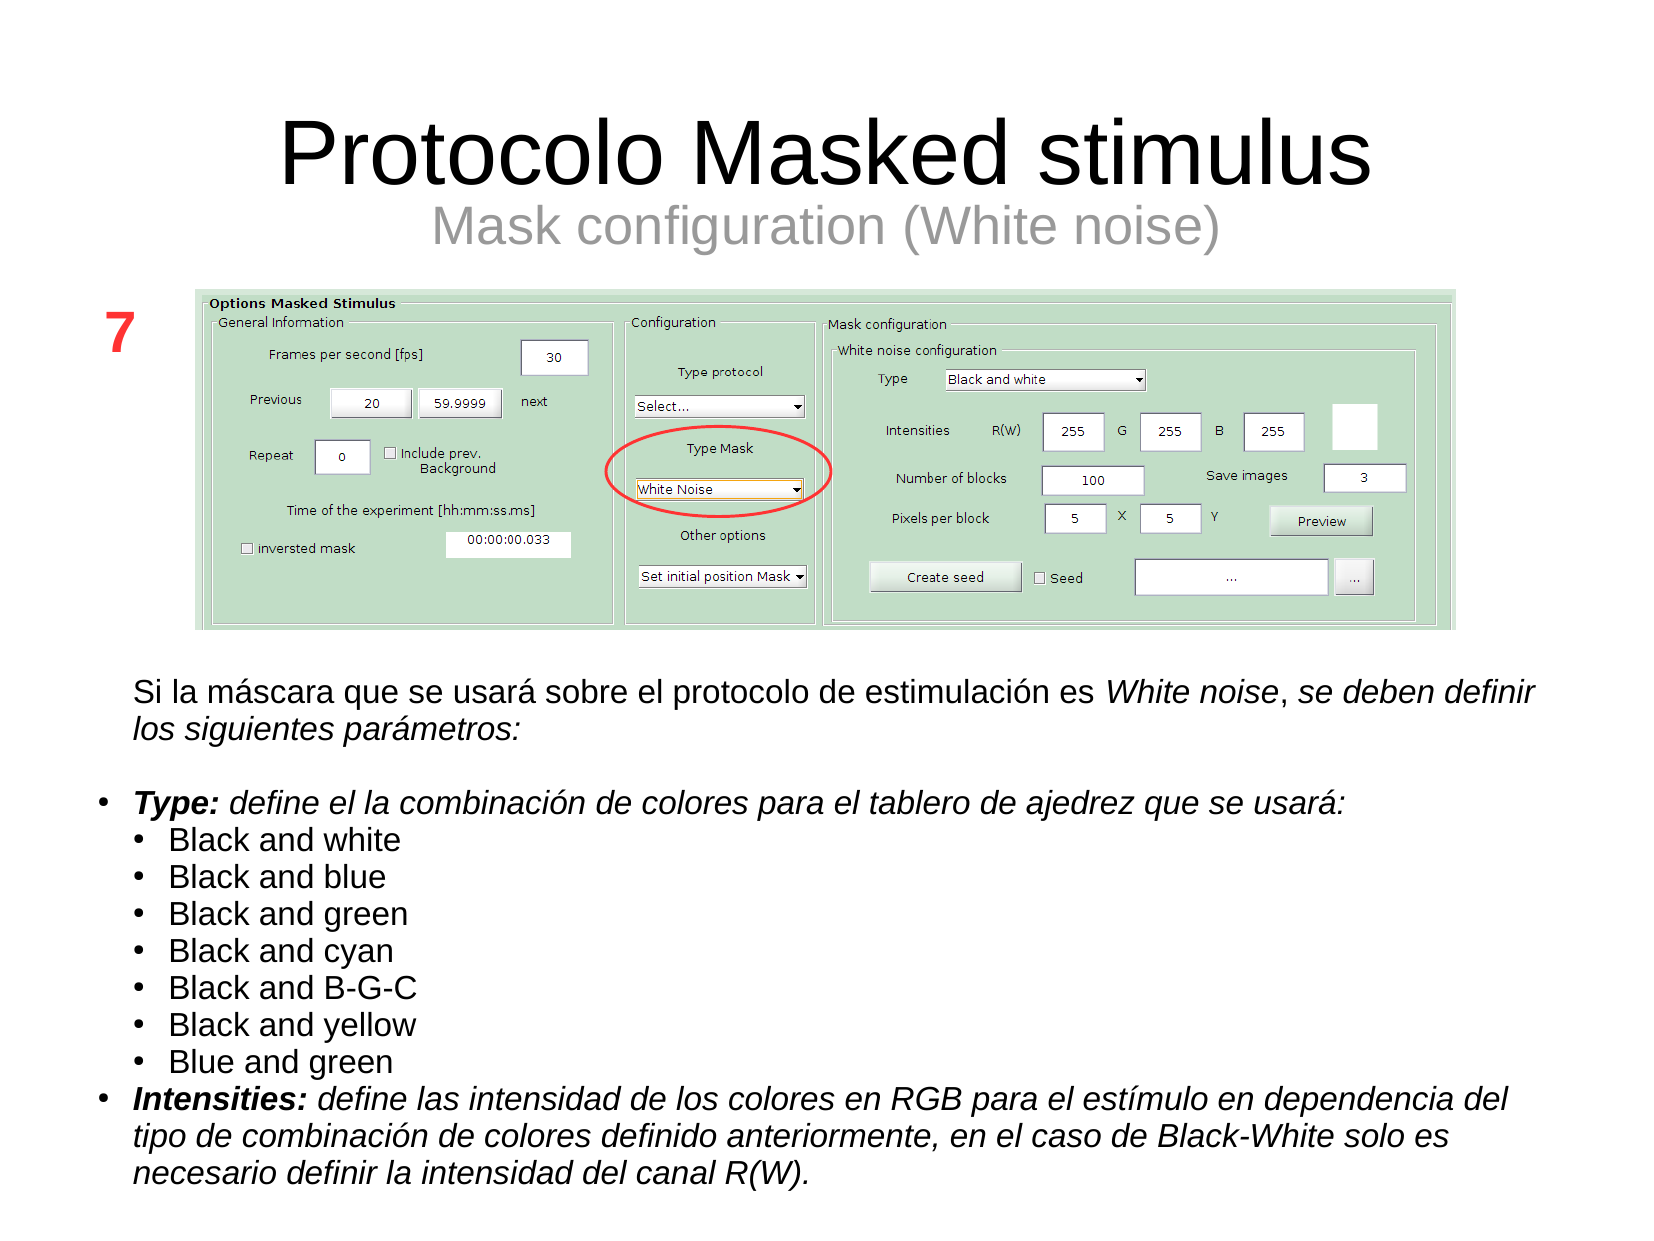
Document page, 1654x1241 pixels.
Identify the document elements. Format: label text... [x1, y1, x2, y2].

picture [195, 289, 1456, 631]
text_box Si la máscara que se usará sobre el protocolo de estimulación es White noise, se deben definir los siguientes parámetros: Type: define el la combinación de colores para el tablero de ajedrez que se usará: Black and white Black and blue Black and green Black and cyan Black and B-G-C Black and yellow Blue and green Intensities: define las intensidad de los colores en RGB para el estímulo en dependencia del tipo de combinación de colores definido anteriormente, en el caso de Black-White solo es necesario definir la intensidad del canal R(W). [82, 665, 1576, 1206]
title Protocolo Masked stimulus [82, 49, 1571, 195]
title Mask configuration (White noise) [82, 195, 1572, 257]
text_box 7 [90, 292, 151, 373]
